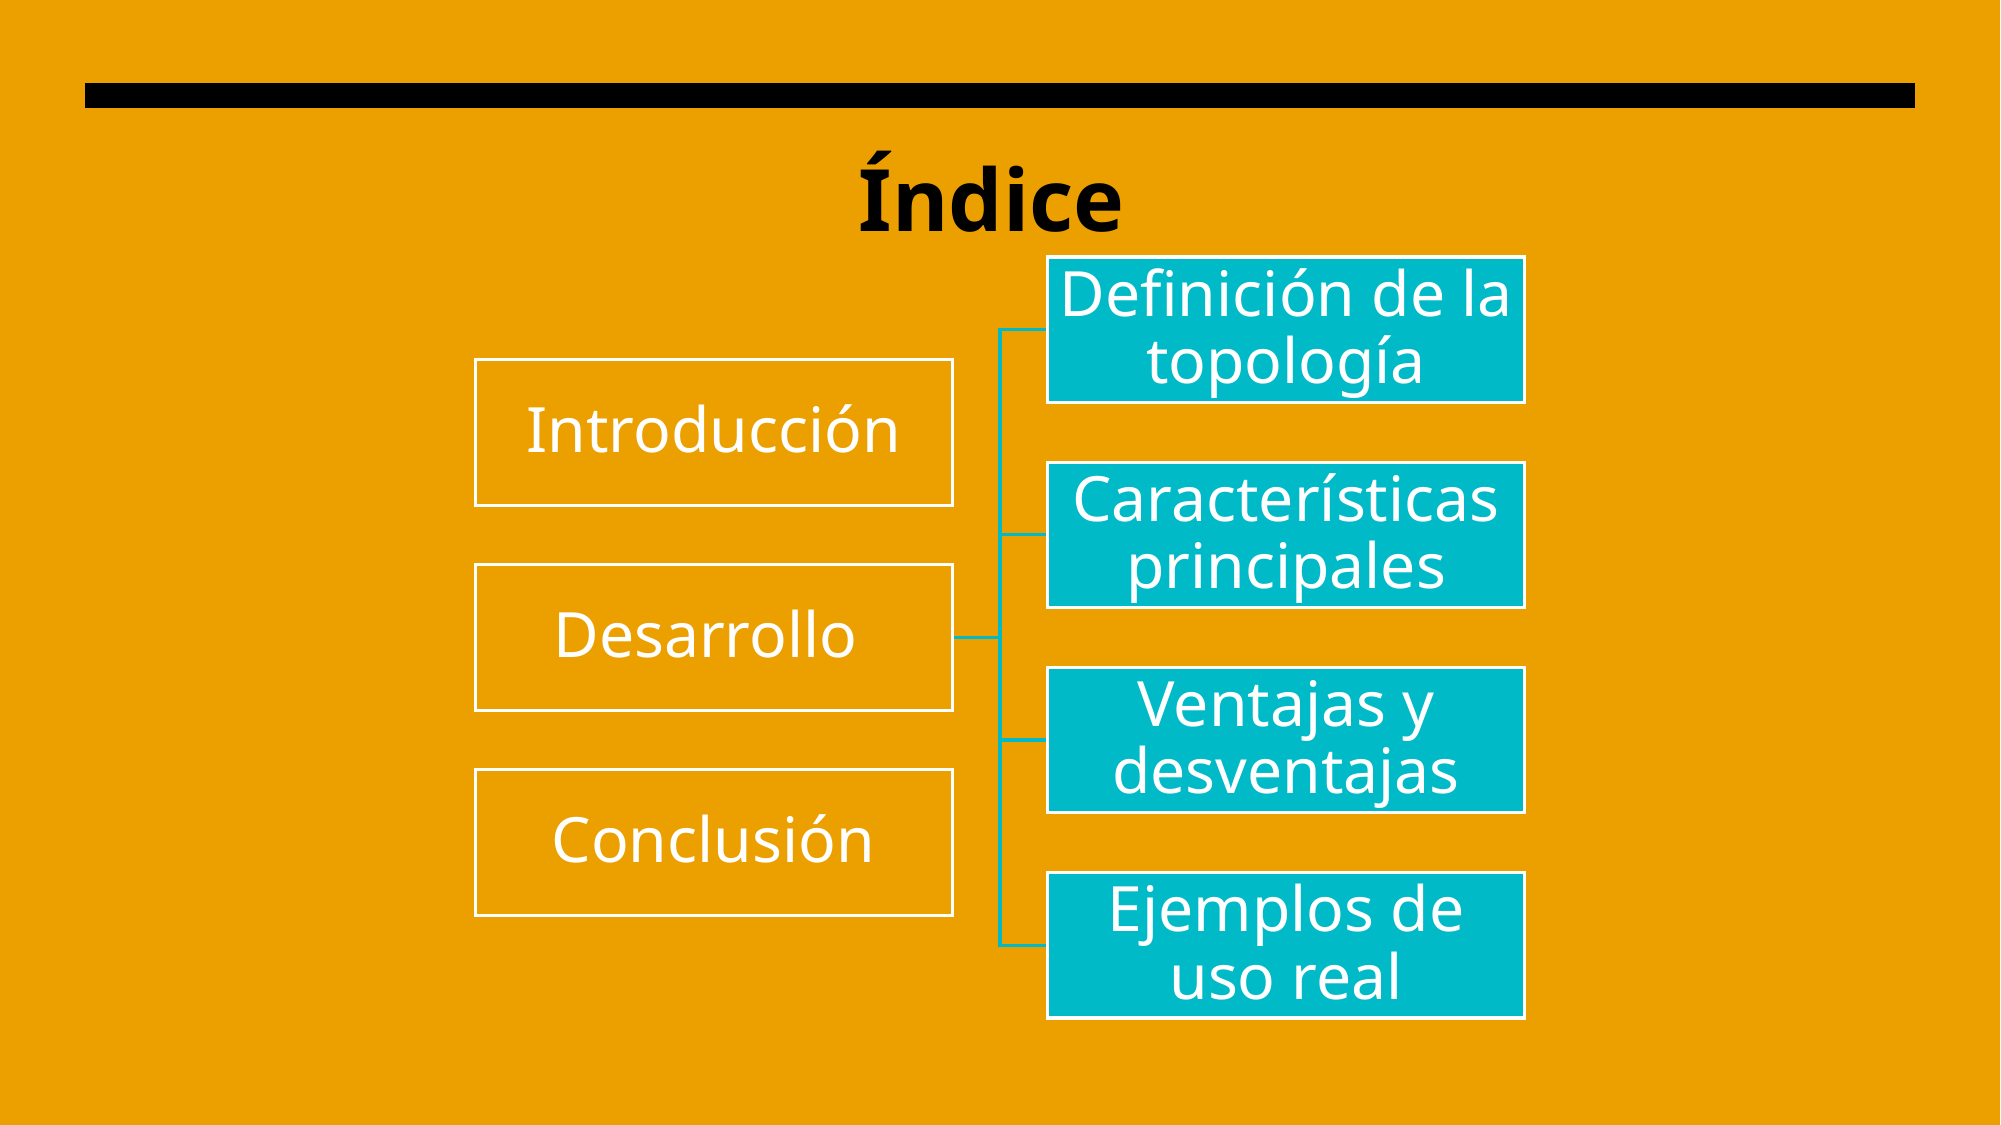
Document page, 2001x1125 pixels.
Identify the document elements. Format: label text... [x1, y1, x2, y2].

text_box Ventajas y desventajas [1047, 667, 1525, 813]
text_box Definición de la topología [1047, 256, 1525, 403]
title Índice [843, 137, 1157, 258]
text_box Introducción [475, 359, 953, 506]
text_box Desarrollo [475, 564, 953, 711]
text_box Ejemplos de uso real [1047, 872, 1525, 1018]
text_box [0, 0, 2000, 1125]
text_box Características principales [1047, 462, 1525, 608]
text_box Conclusión [475, 769, 953, 916]
